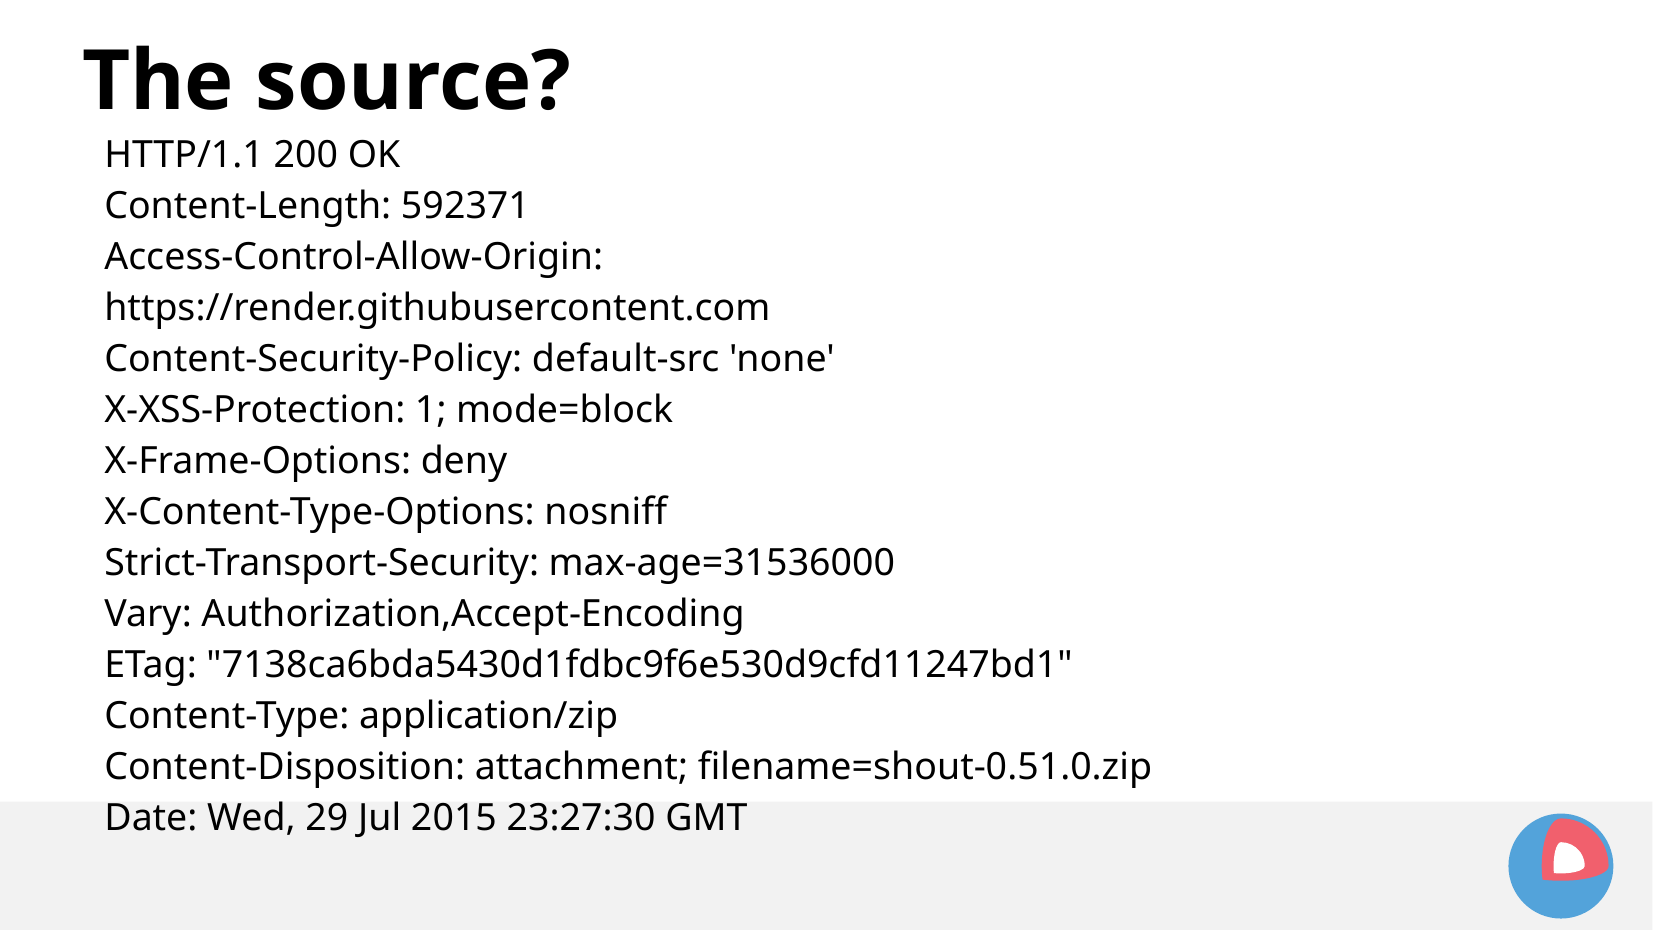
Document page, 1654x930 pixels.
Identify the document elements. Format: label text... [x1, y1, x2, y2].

text_box The source? [67, 12, 531, 133]
text_box HTTP/1.1 200 OK Content-Length: 592371 Access-Control-Allow-Origin: https://render.githubusercontent.com Content-Security-Policy: default-src 'none' X-XSS-Protection: 1; mode=block X-Frame-Options: deny X-Content-Type-Options: nosniff Strict-Transport-Security: max-age=31536000 Vary: Authorization,Accept-Encoding ETag: "7138ca6bda5430d1fdbc9f6e530d9cfd11247bd1" Content-Type: application/zip Content-Disposition: attachment; filename=shout-0.51.0.zip Date: Wed, 29 Jul 2015 23:27:30 GMT [89, 119, 1171, 750]
